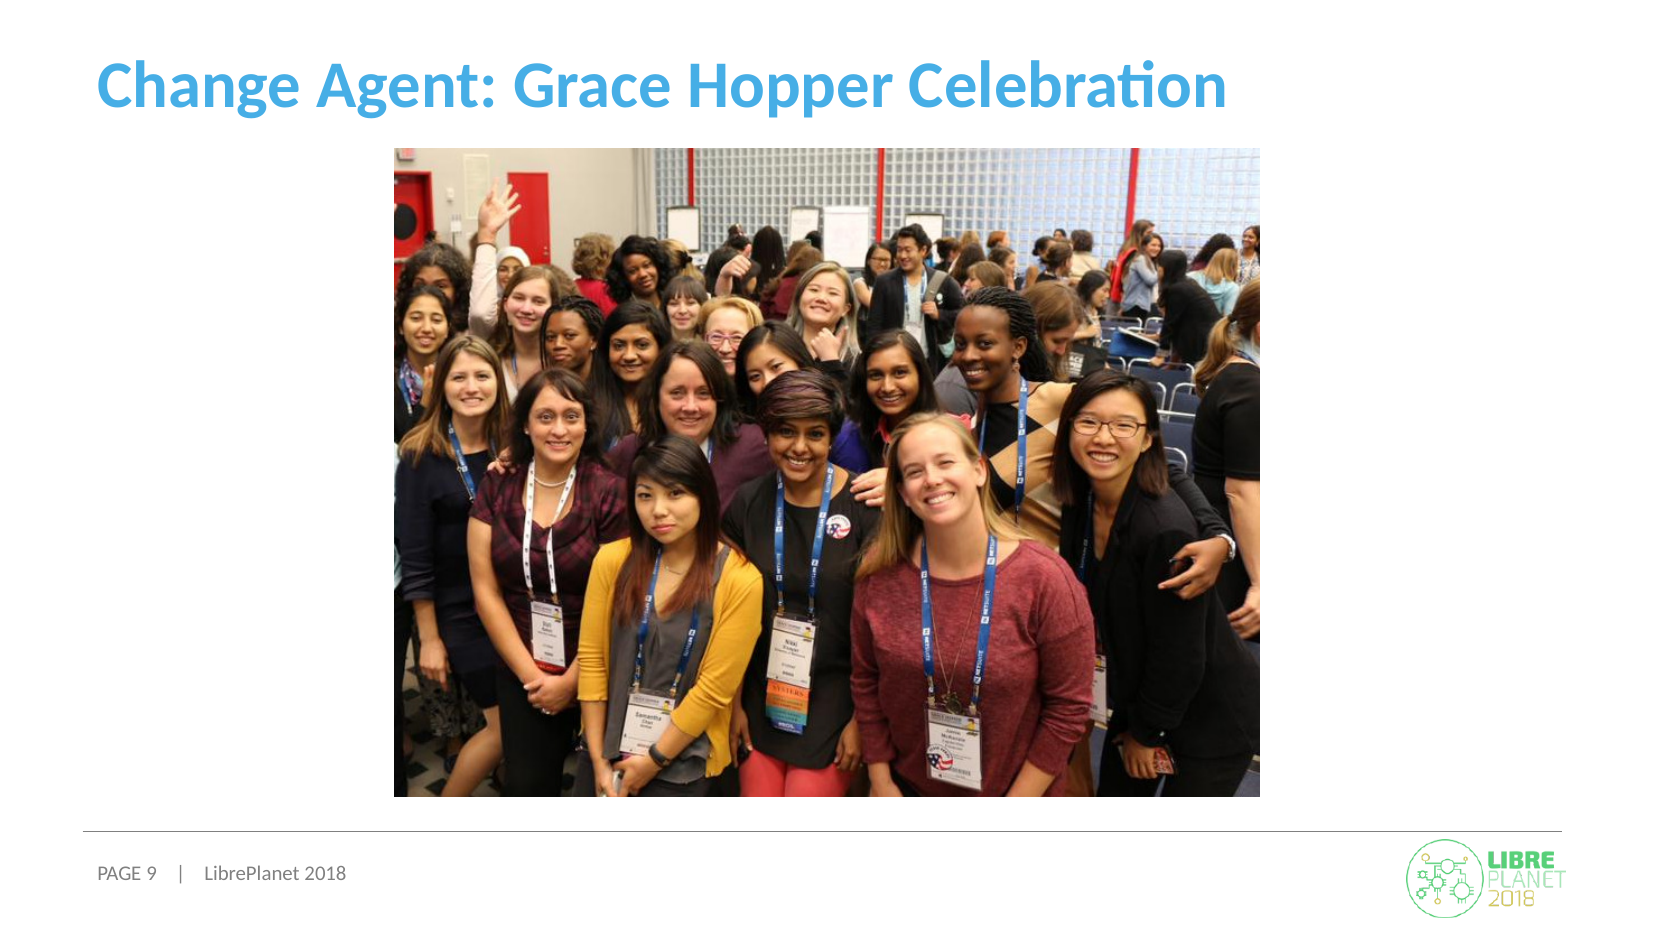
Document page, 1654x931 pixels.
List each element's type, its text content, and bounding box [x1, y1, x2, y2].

text_box Change Agent: Grace Hopper Celebration [82, 37, 1571, 125]
picture [1406, 839, 1566, 918]
picture [394, 148, 1260, 797]
